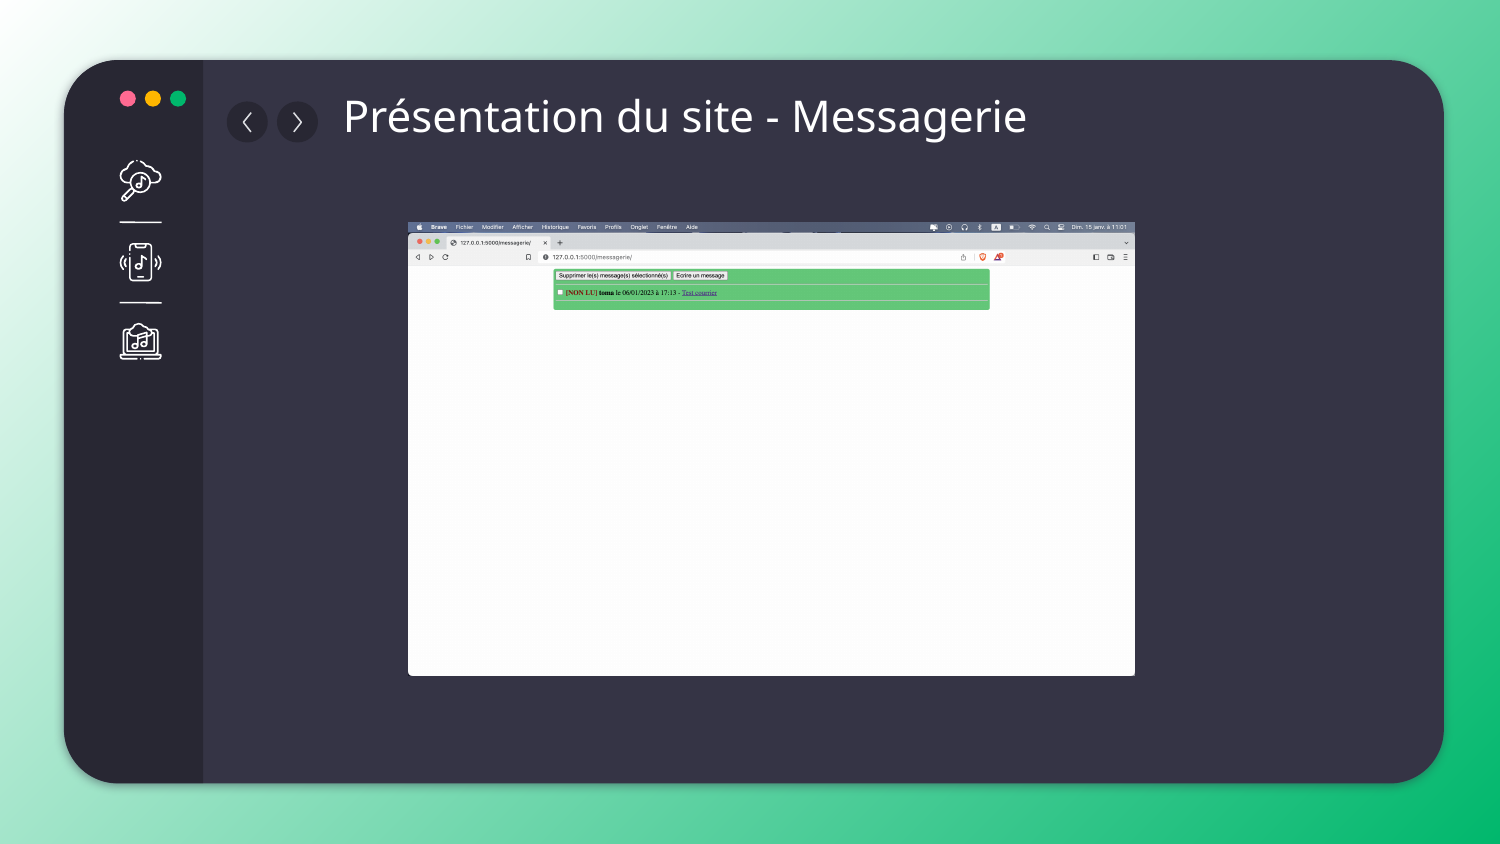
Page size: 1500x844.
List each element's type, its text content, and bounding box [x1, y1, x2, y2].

text_box [144, 90, 161, 107]
title Présentation du site - Messagerie [327, 88, 1382, 190]
text_box [119, 255, 127, 271]
text_box [154, 255, 162, 271]
text_box [119, 90, 136, 107]
text_box [276, 101, 318, 143]
text_box [129, 243, 153, 282]
text_box [119, 322, 162, 360]
text_box [226, 101, 268, 143]
picture [408, 222, 1135, 676]
text_box [134, 254, 148, 270]
text_box [119, 160, 162, 202]
text_box [169, 90, 187, 107]
